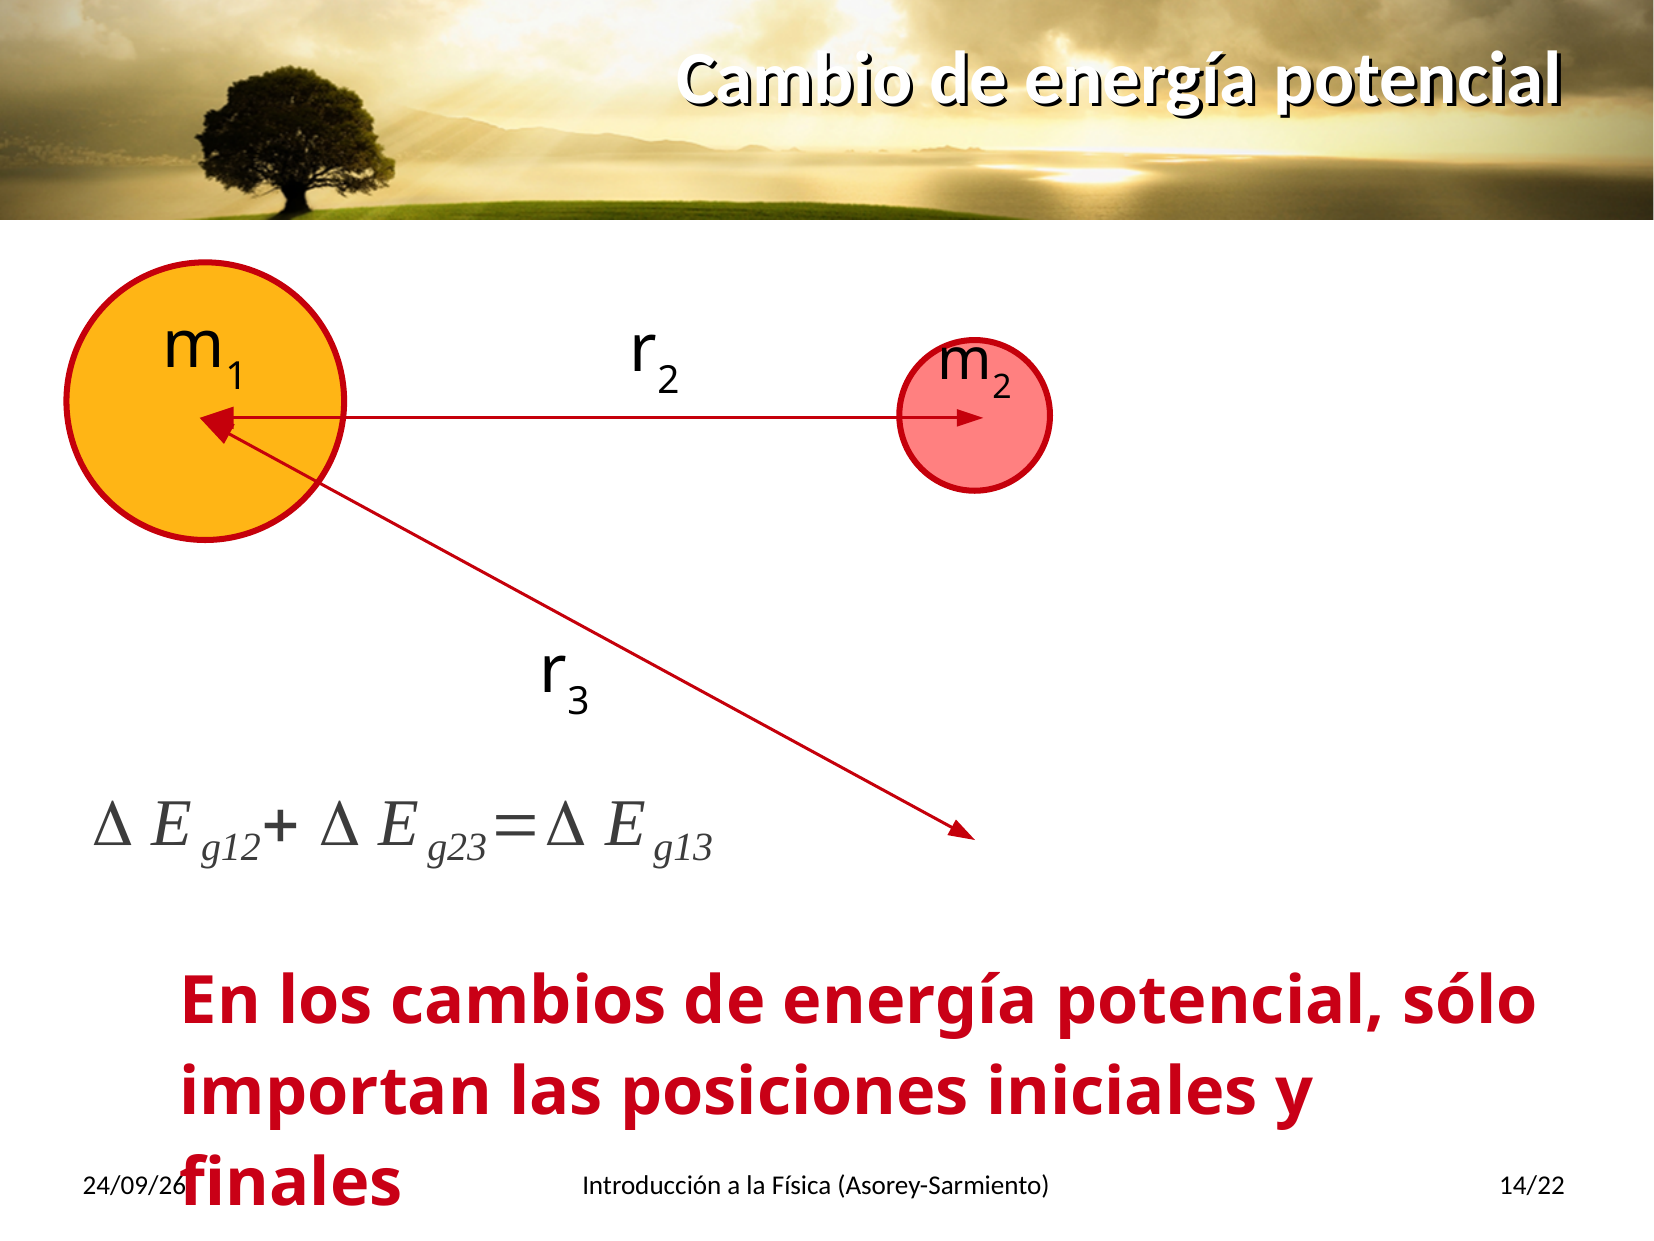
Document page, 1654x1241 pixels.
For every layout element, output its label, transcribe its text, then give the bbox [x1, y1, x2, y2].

text_box En los cambios de energía potencial, sólo importan las posiciones iniciales y finales [165, 945, 1561, 1141]
text_box m1 [231, 419, 343, 481]
chart [84, 785, 721, 871]
text_box m2 [899, 340, 1051, 491]
text_box m1 [66, 262, 345, 541]
text_box r3 [525, 614, 631, 751]
title Cambio de energía potencial [75, 19, 1564, 151]
text_box r2 [615, 292, 721, 489]
picture [0, 0, 1654, 220]
